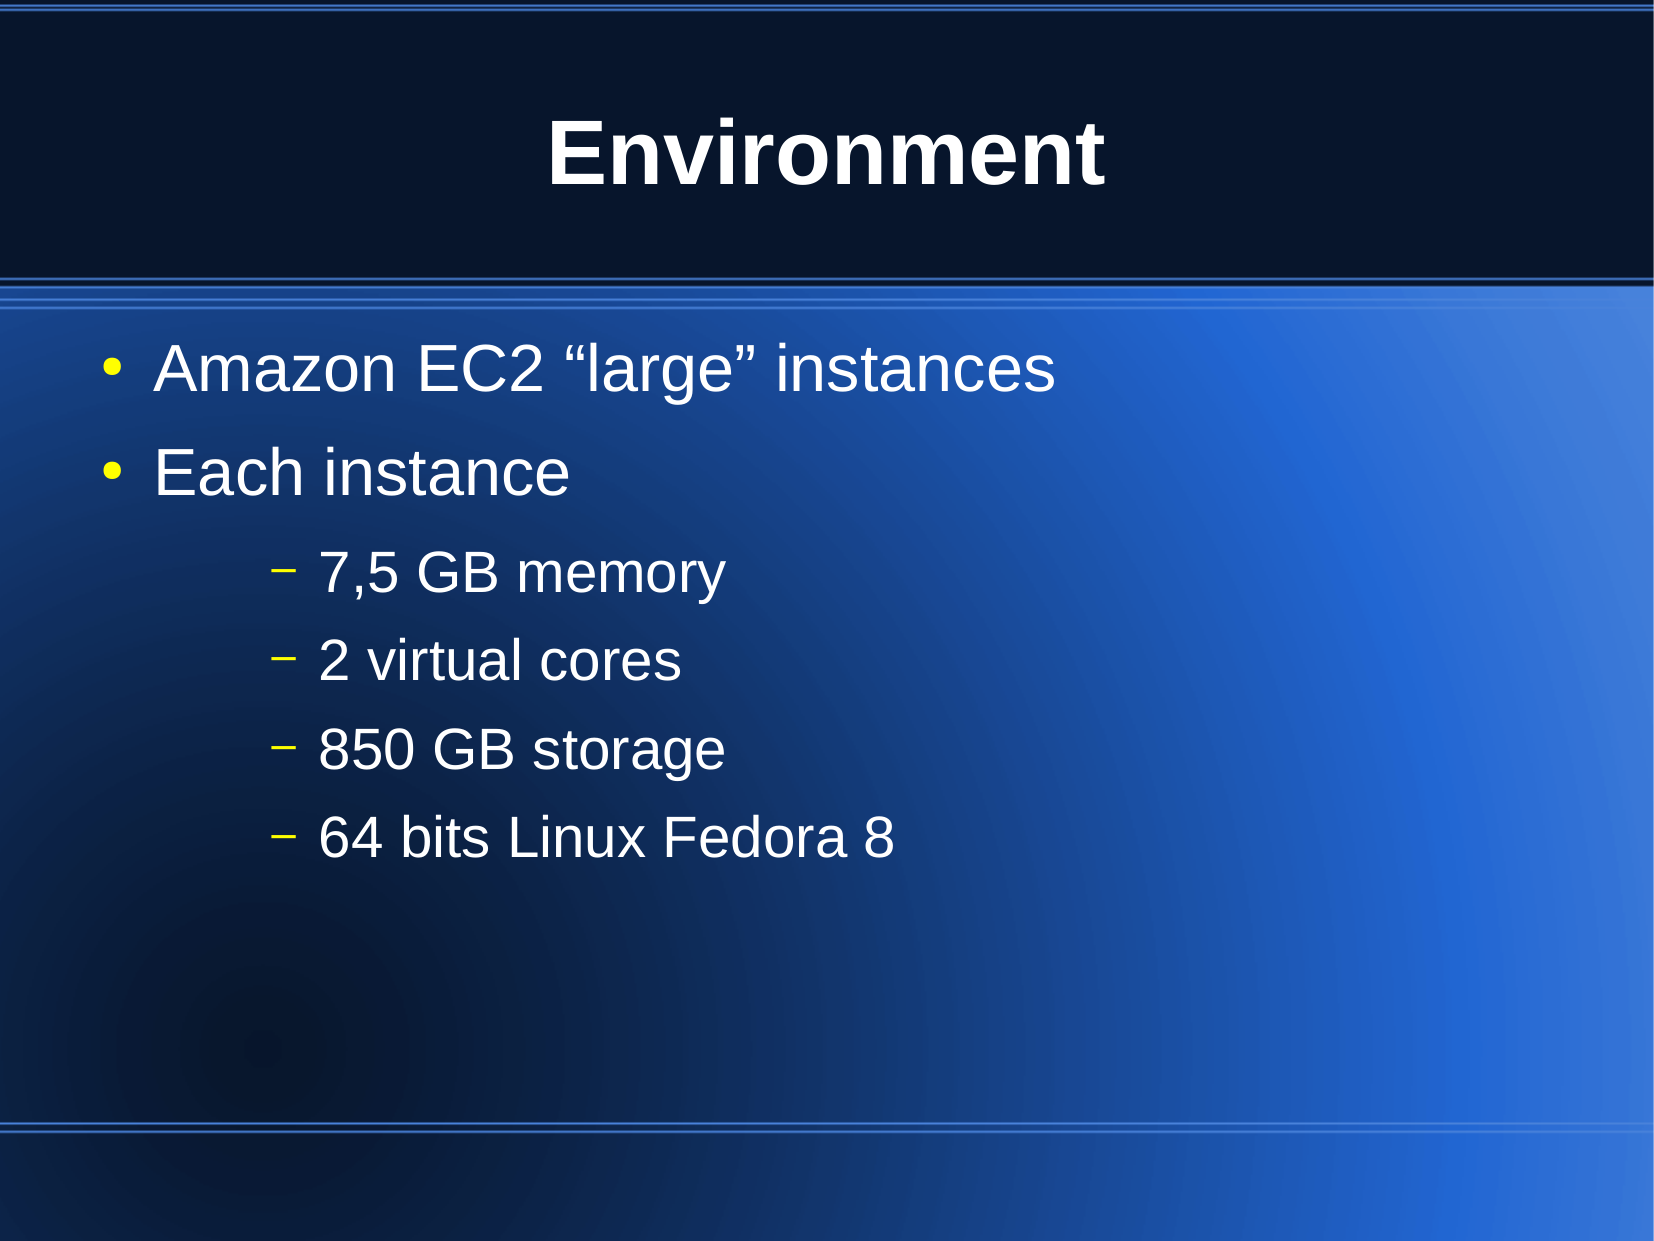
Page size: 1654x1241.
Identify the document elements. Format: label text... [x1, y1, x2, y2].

title Environment [82, 49, 1571, 257]
picture [0, 0, 1654, 1241]
list Amazon EC2 “large” instances Each instance 7,5 GB memory 2 virtual cores 850 GB storage 64 bits Linux Fedora 8 [82, 330, 1565, 1069]
